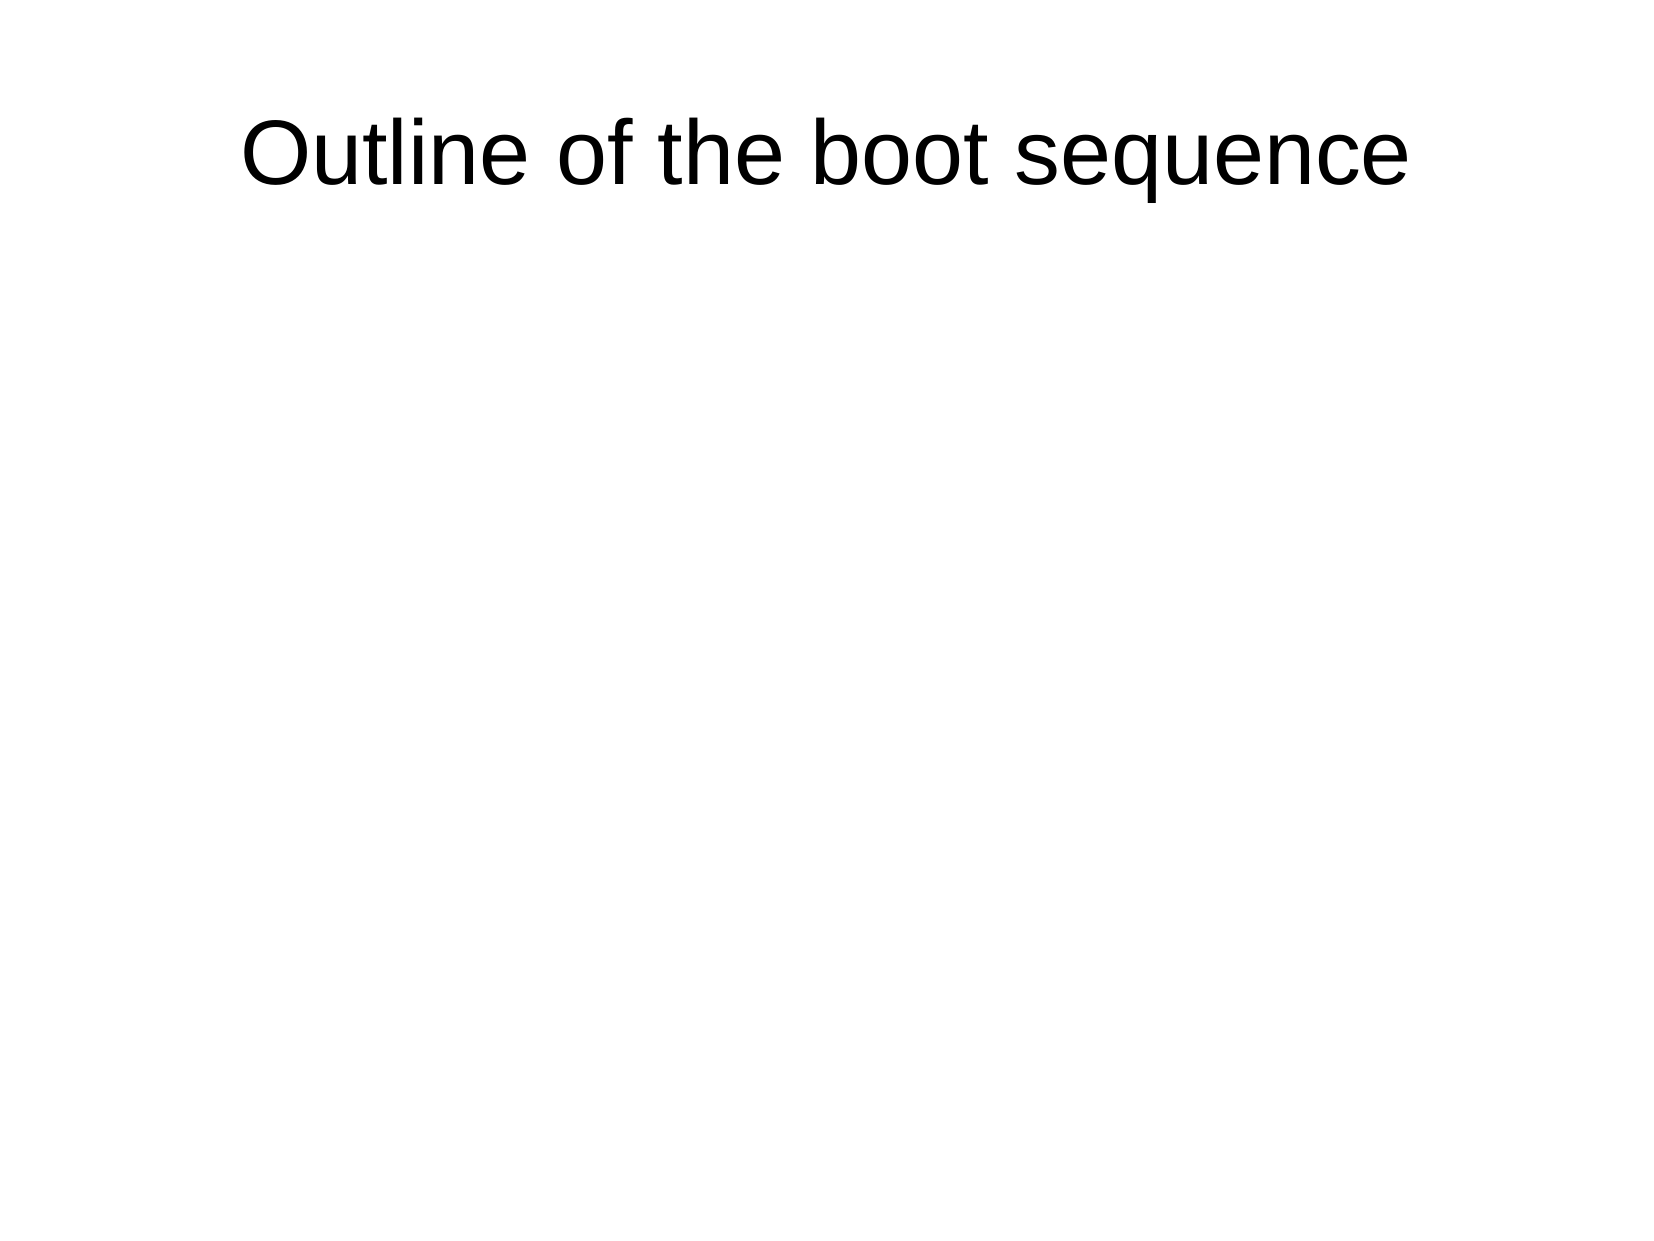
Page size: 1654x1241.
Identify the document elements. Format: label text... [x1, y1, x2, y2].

title Outline of the boot sequence [82, 49, 1571, 257]
